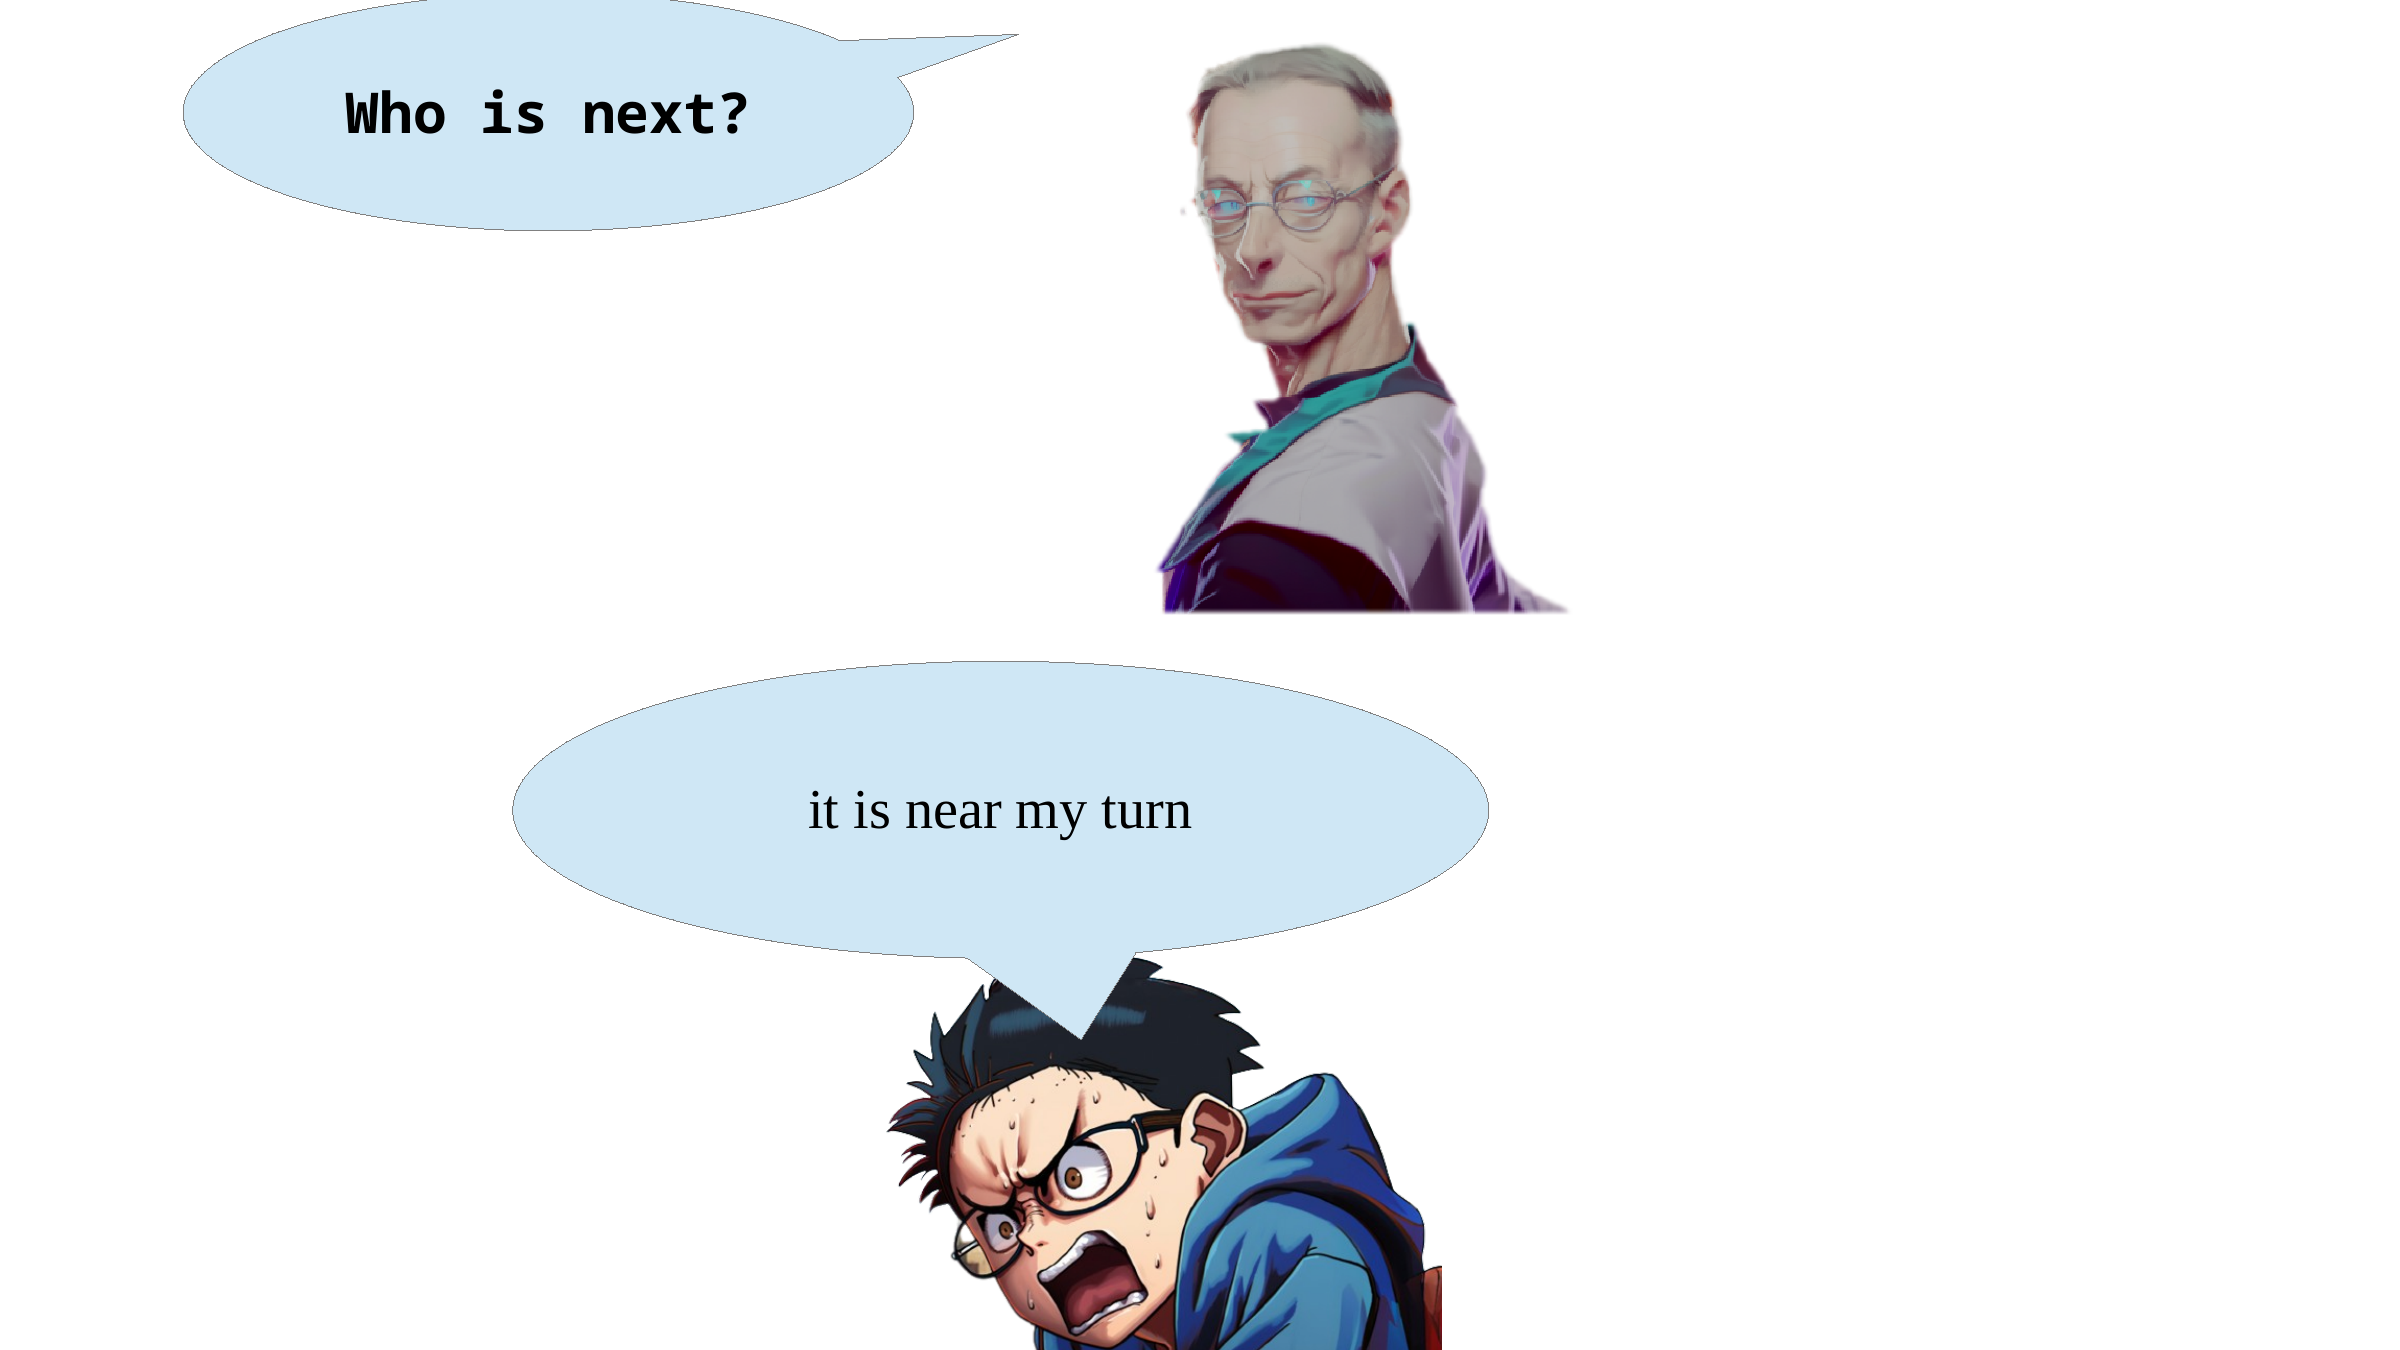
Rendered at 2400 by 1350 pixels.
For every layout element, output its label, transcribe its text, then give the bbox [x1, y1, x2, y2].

text_box it is near my turn [512, 661, 1489, 1040]
text_box Who is next? [183, 0, 1019, 231]
picture [969, 0, 1638, 615]
picture [876, 935, 1442, 1350]
